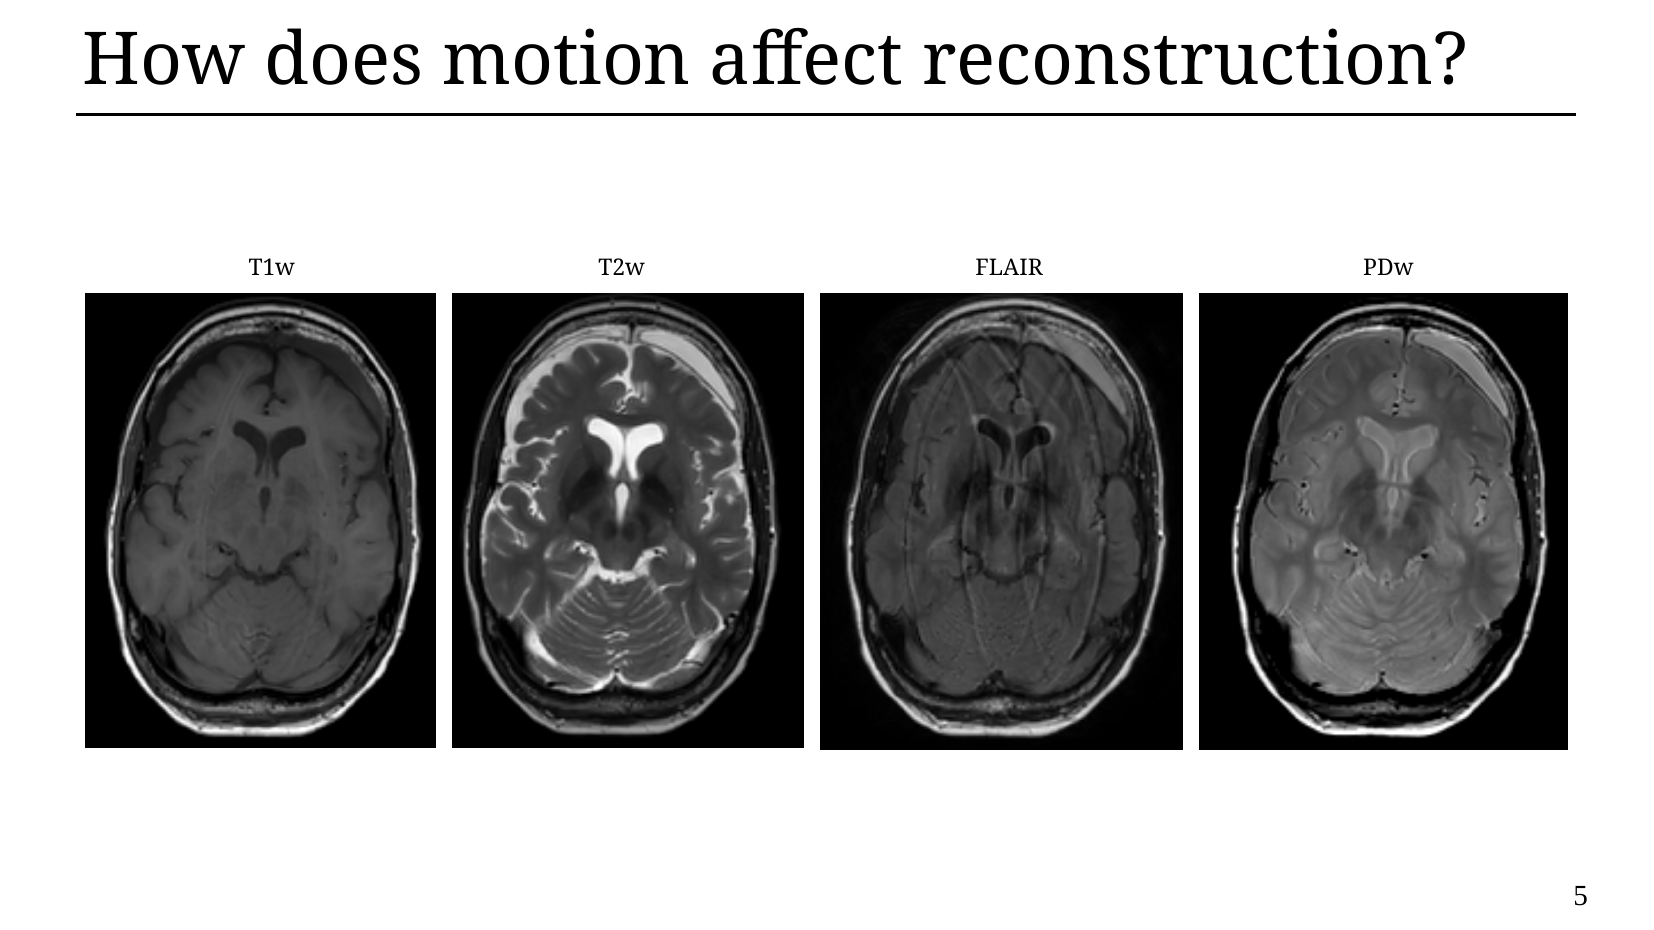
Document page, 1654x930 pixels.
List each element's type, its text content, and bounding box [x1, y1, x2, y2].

text_box PDw [1348, 245, 1429, 288]
text_box T2w [583, 245, 660, 288]
picture [452, 293, 804, 748]
picture [1199, 293, 1568, 750]
title How does motion affect reconstruction? [82, 7, 1571, 106]
picture [820, 293, 1183, 750]
text_box T1w [233, 245, 310, 288]
text_box FLAIR [960, 245, 1058, 288]
picture [85, 293, 436, 748]
